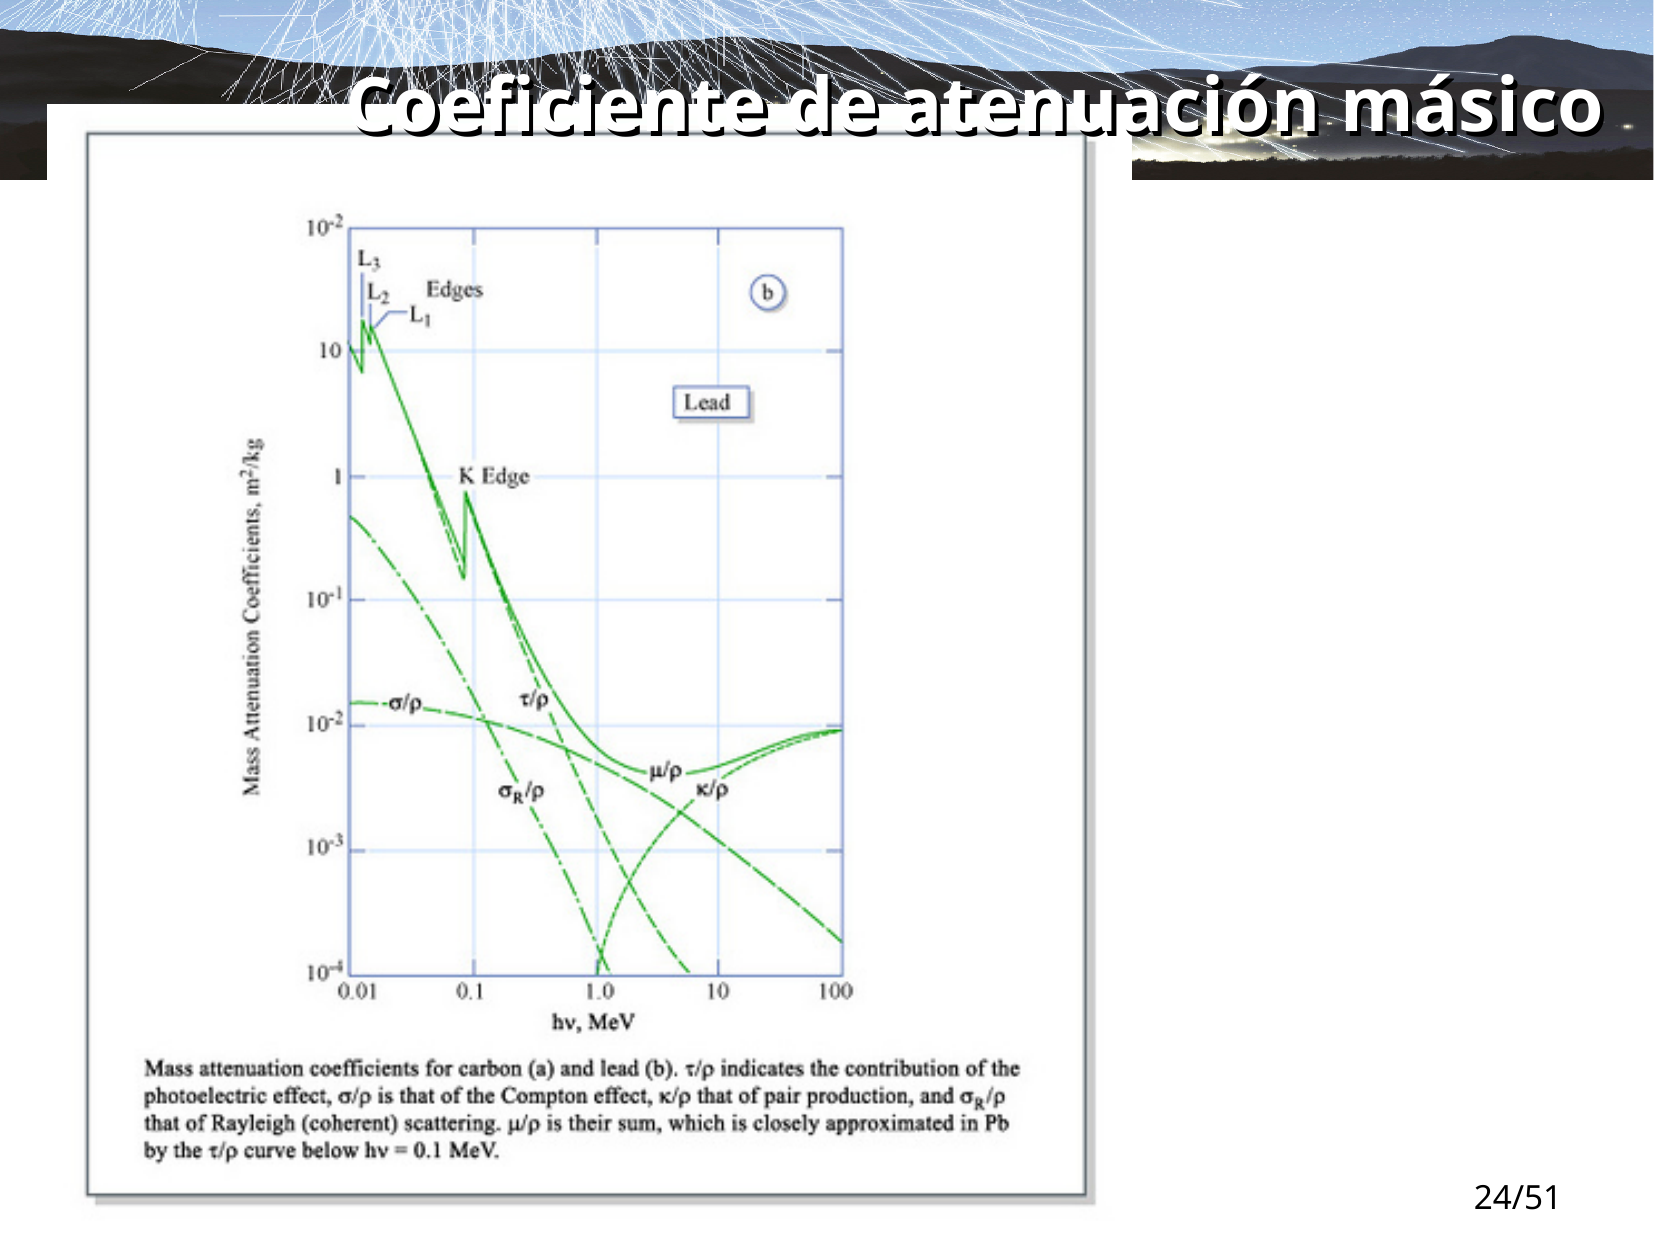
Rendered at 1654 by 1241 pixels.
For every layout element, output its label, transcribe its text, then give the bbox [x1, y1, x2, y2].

picture [47, 191, 1132, 1231]
picture [0, 0, 1654, 180]
title Coeficiente de atenuación másico [45, 15, 1606, 191]
